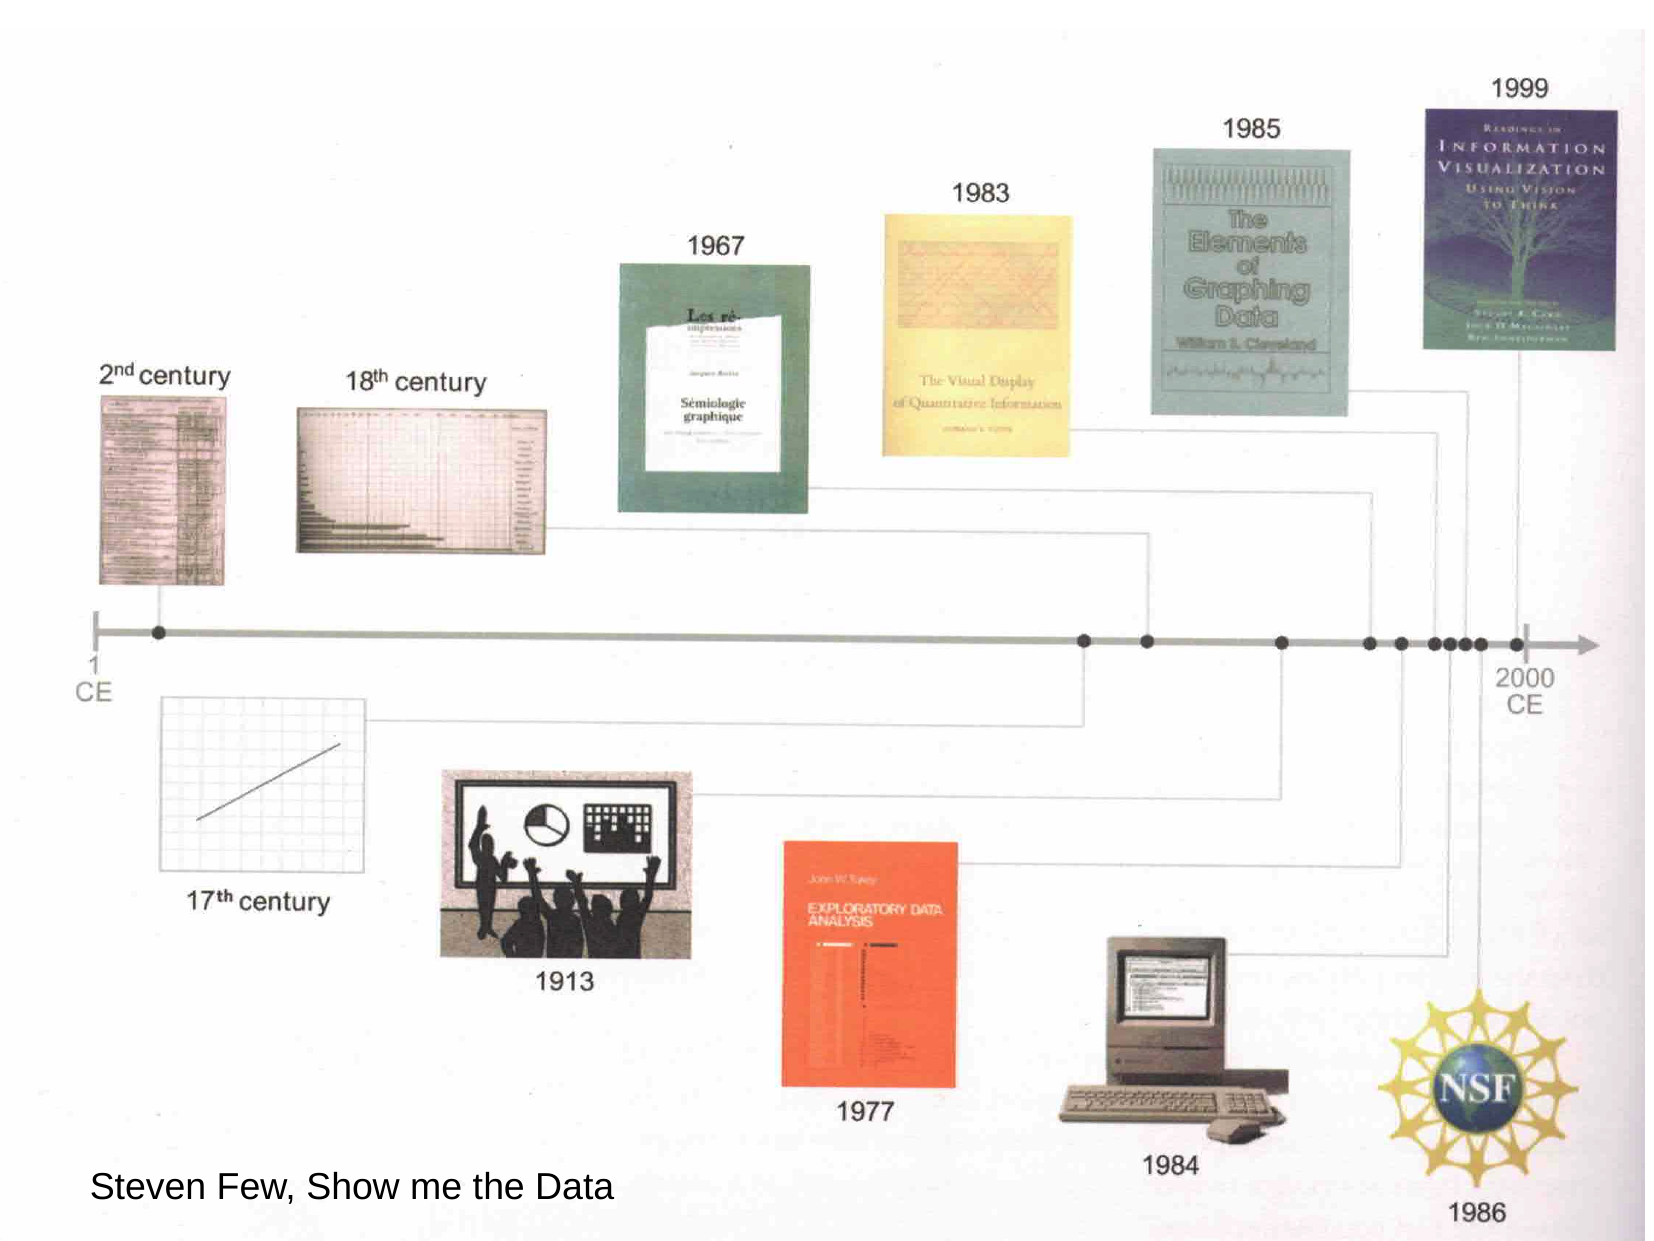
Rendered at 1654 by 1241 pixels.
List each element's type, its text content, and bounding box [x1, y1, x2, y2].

text_box Steven Few, Show me the Data [75, 1158, 660, 1216]
picture [0, 29, 1645, 1241]
